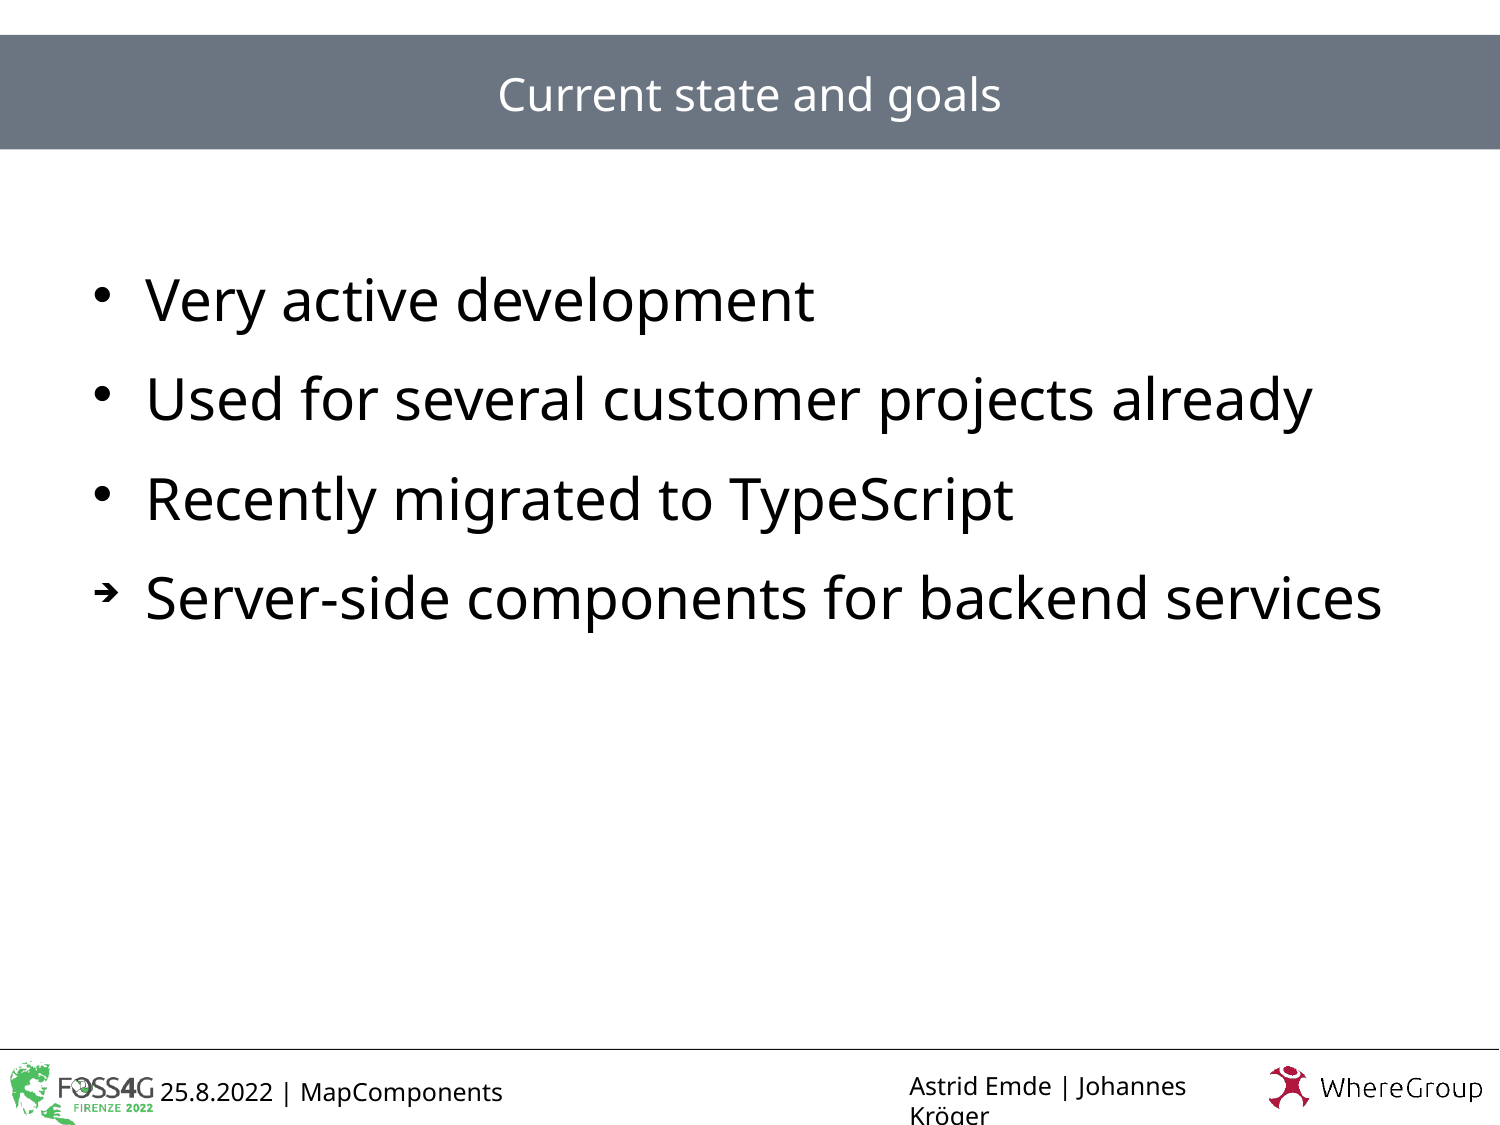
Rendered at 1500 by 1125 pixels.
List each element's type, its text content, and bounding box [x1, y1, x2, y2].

text_box Current state and goals [74, 44, 1425, 142]
picture [0, 1061, 178, 1125]
text_box Very active development Used for several customer projects already Recently migrated to TypeScript Server-side components for backend services [74, 263, 1425, 916]
picture [1268, 1066, 1482, 1109]
